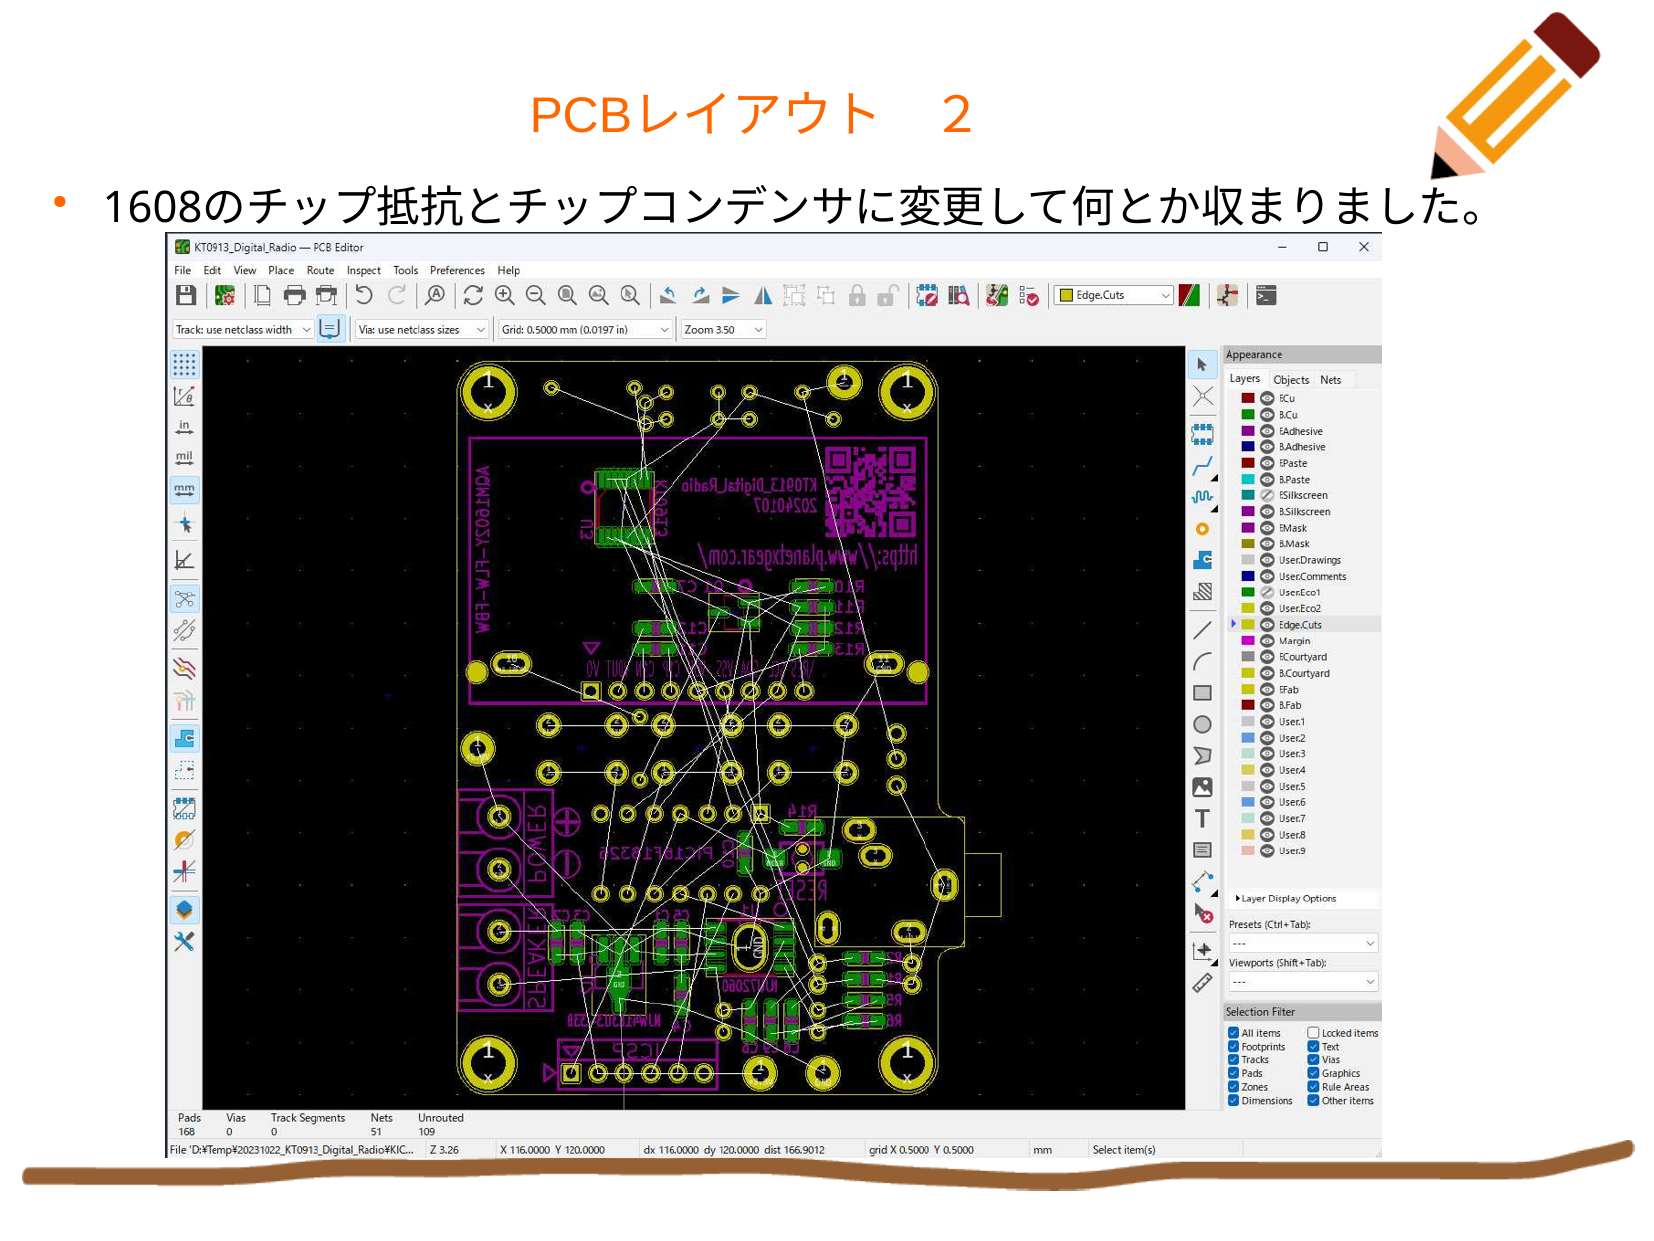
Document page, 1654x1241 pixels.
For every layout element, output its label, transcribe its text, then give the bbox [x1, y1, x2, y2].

list 1608のチップ抵抗とチップコンデンサに変更して何とか収まりました。 [35, 171, 1583, 236]
title PCBレイアウト ２ [82, 49, 1430, 171]
picture [1430, 12, 1601, 181]
picture [22, 236, 1635, 1191]
